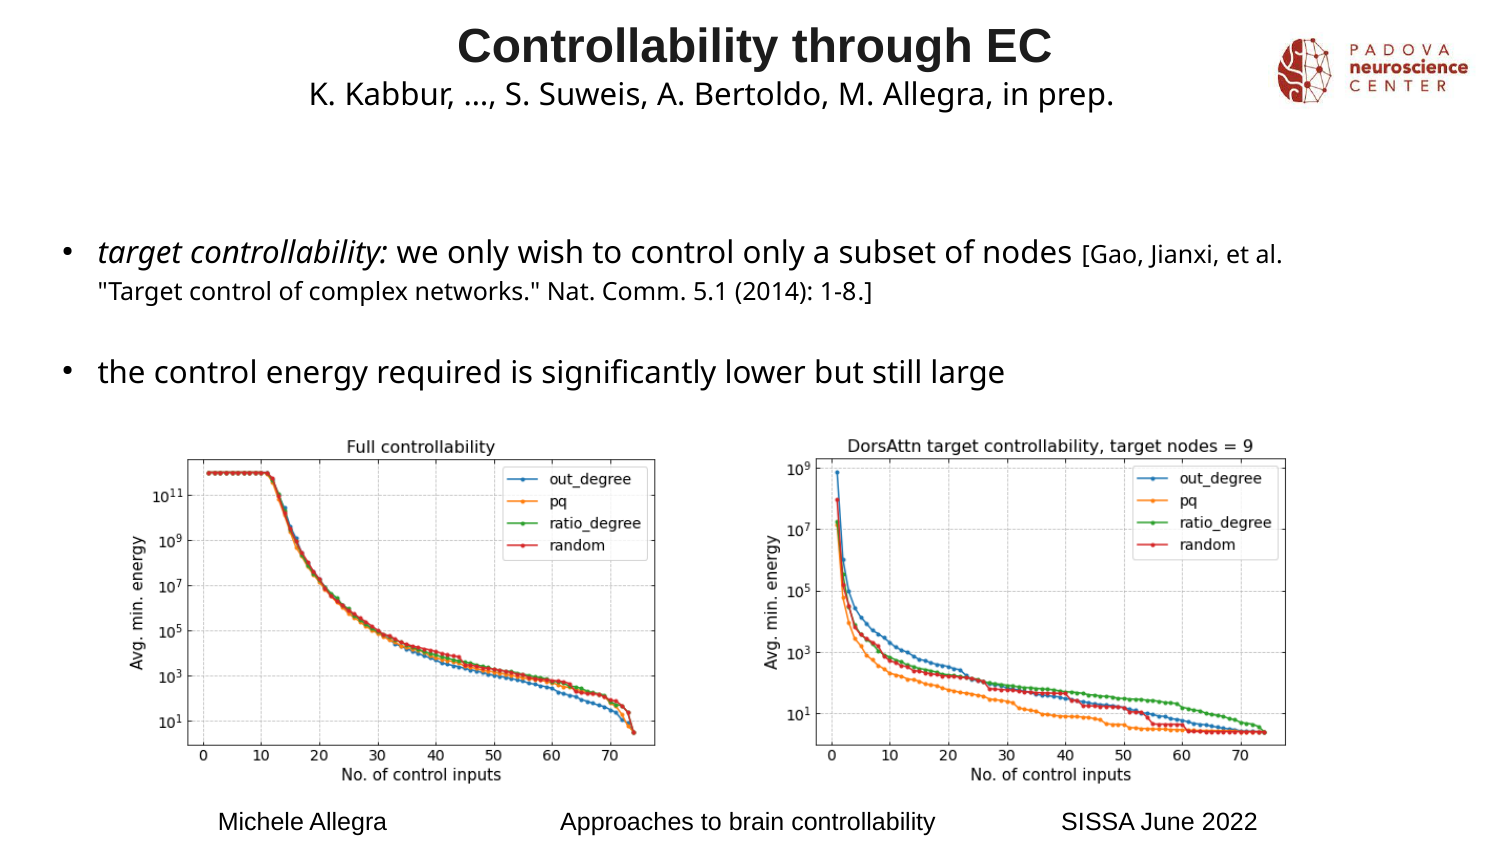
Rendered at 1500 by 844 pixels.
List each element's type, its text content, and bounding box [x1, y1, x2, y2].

text_box Controllability through EC [74, 0, 1436, 94]
picture [112, 414, 715, 792]
picture [740, 413, 1346, 792]
picture [1268, 10, 1476, 123]
text_box target controllability: we only wish to control only a subset of nodes [Gao, Jianxi, et al. "Target control of complex networks." Nat. Comm. 5.1 (2014): 1-8.] the control energy required is significantly lower but still large [47, 94, 1312, 538]
text_box Michele Allegra Approaches to brain controllability SISSA June 2022 [64, 794, 1415, 844]
text_box K. Kabbur, …, S. Suweis, A. Bertoldo, M. Allegra, in prep. [218, 58, 1234, 94]
